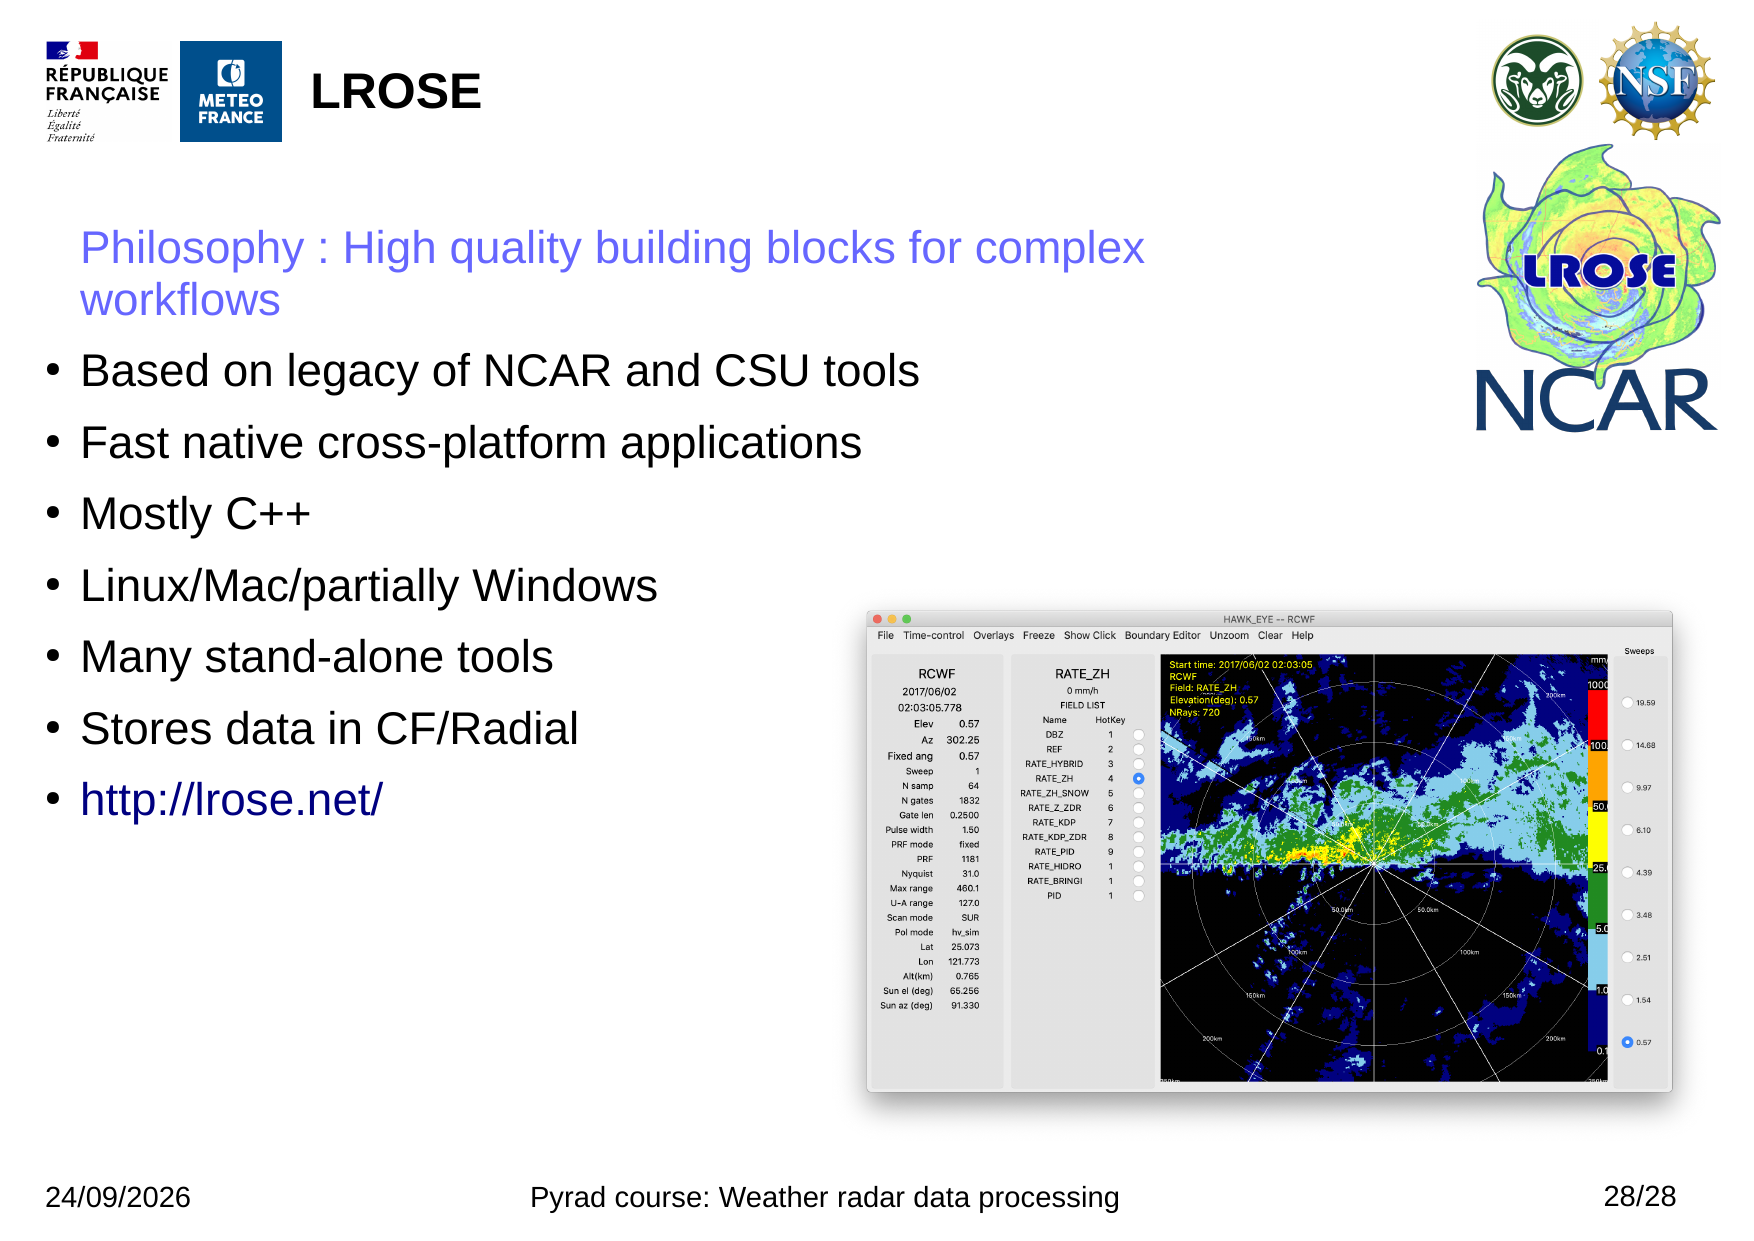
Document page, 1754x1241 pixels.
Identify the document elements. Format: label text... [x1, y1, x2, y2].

title LROSE [310, 40, 1476, 142]
list Philosophy : High quality building blocks for complex workflows Based on legacy of NCAR and CSU tools Fast native cross-platform applications Mostly C++ Linux/Mac/partially Windows Many stand-alone tools Stores data in CF/Radial http://lrose.net/ [44, 222, 1335, 1118]
picture [180, 41, 282, 142]
picture [1476, 19, 1717, 142]
picture [46, 41, 172, 142]
picture [826, 583, 1713, 1146]
picture [1476, 143, 1721, 433]
